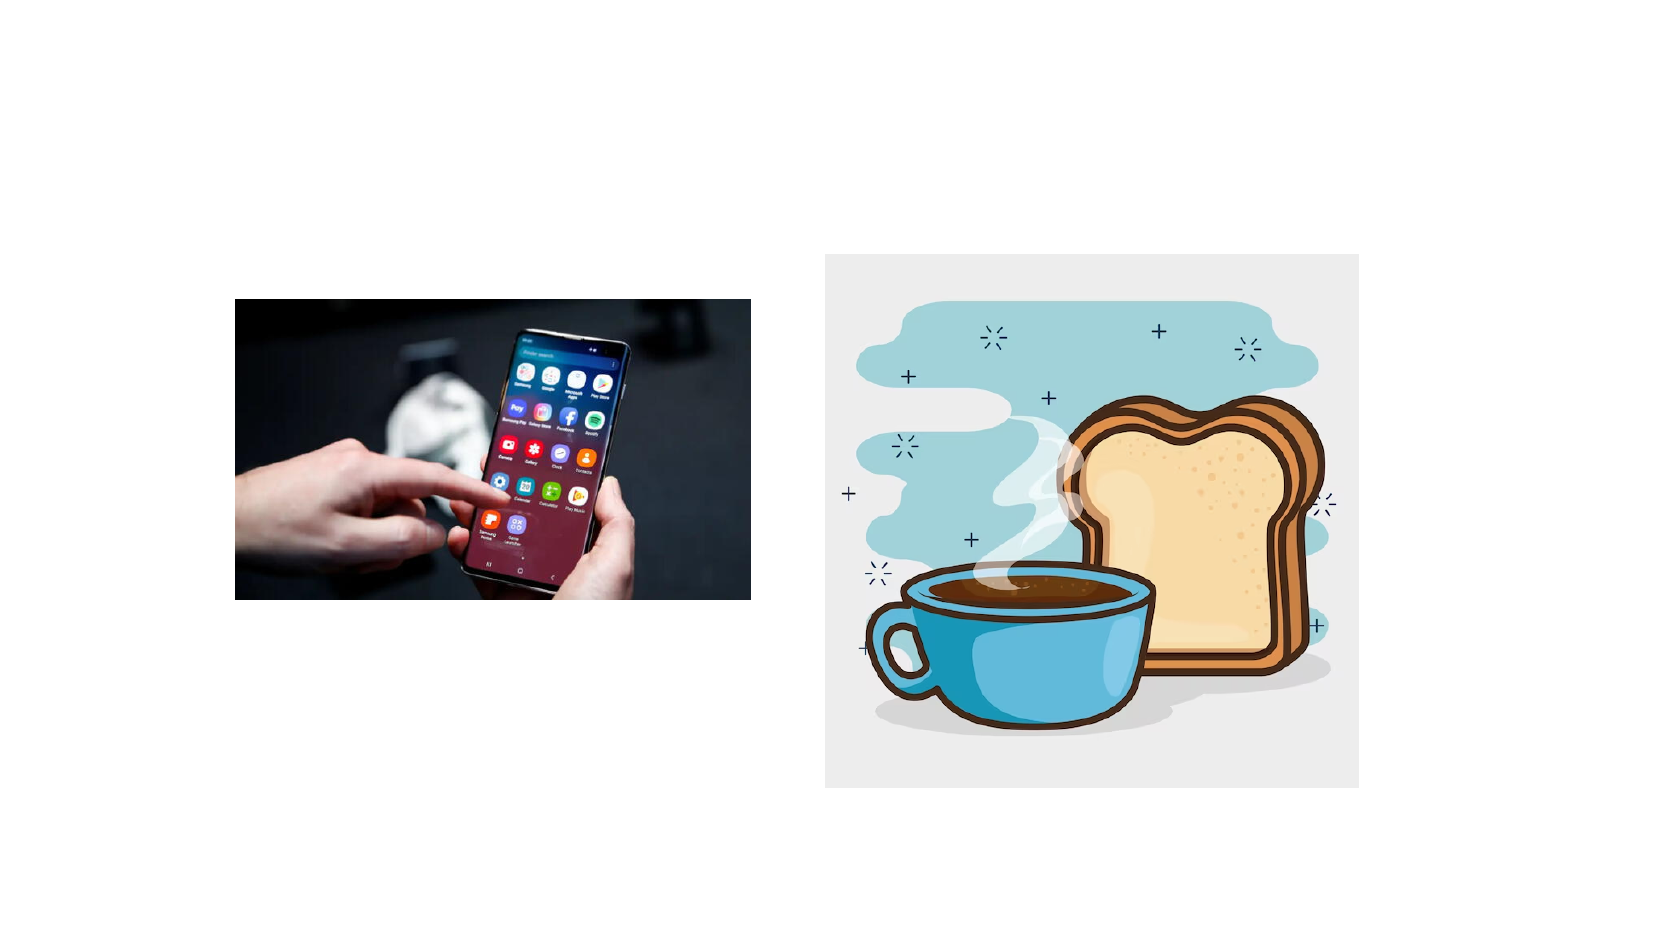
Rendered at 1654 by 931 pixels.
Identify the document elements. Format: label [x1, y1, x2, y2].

picture [235, 299, 751, 601]
picture [825, 254, 1359, 788]
